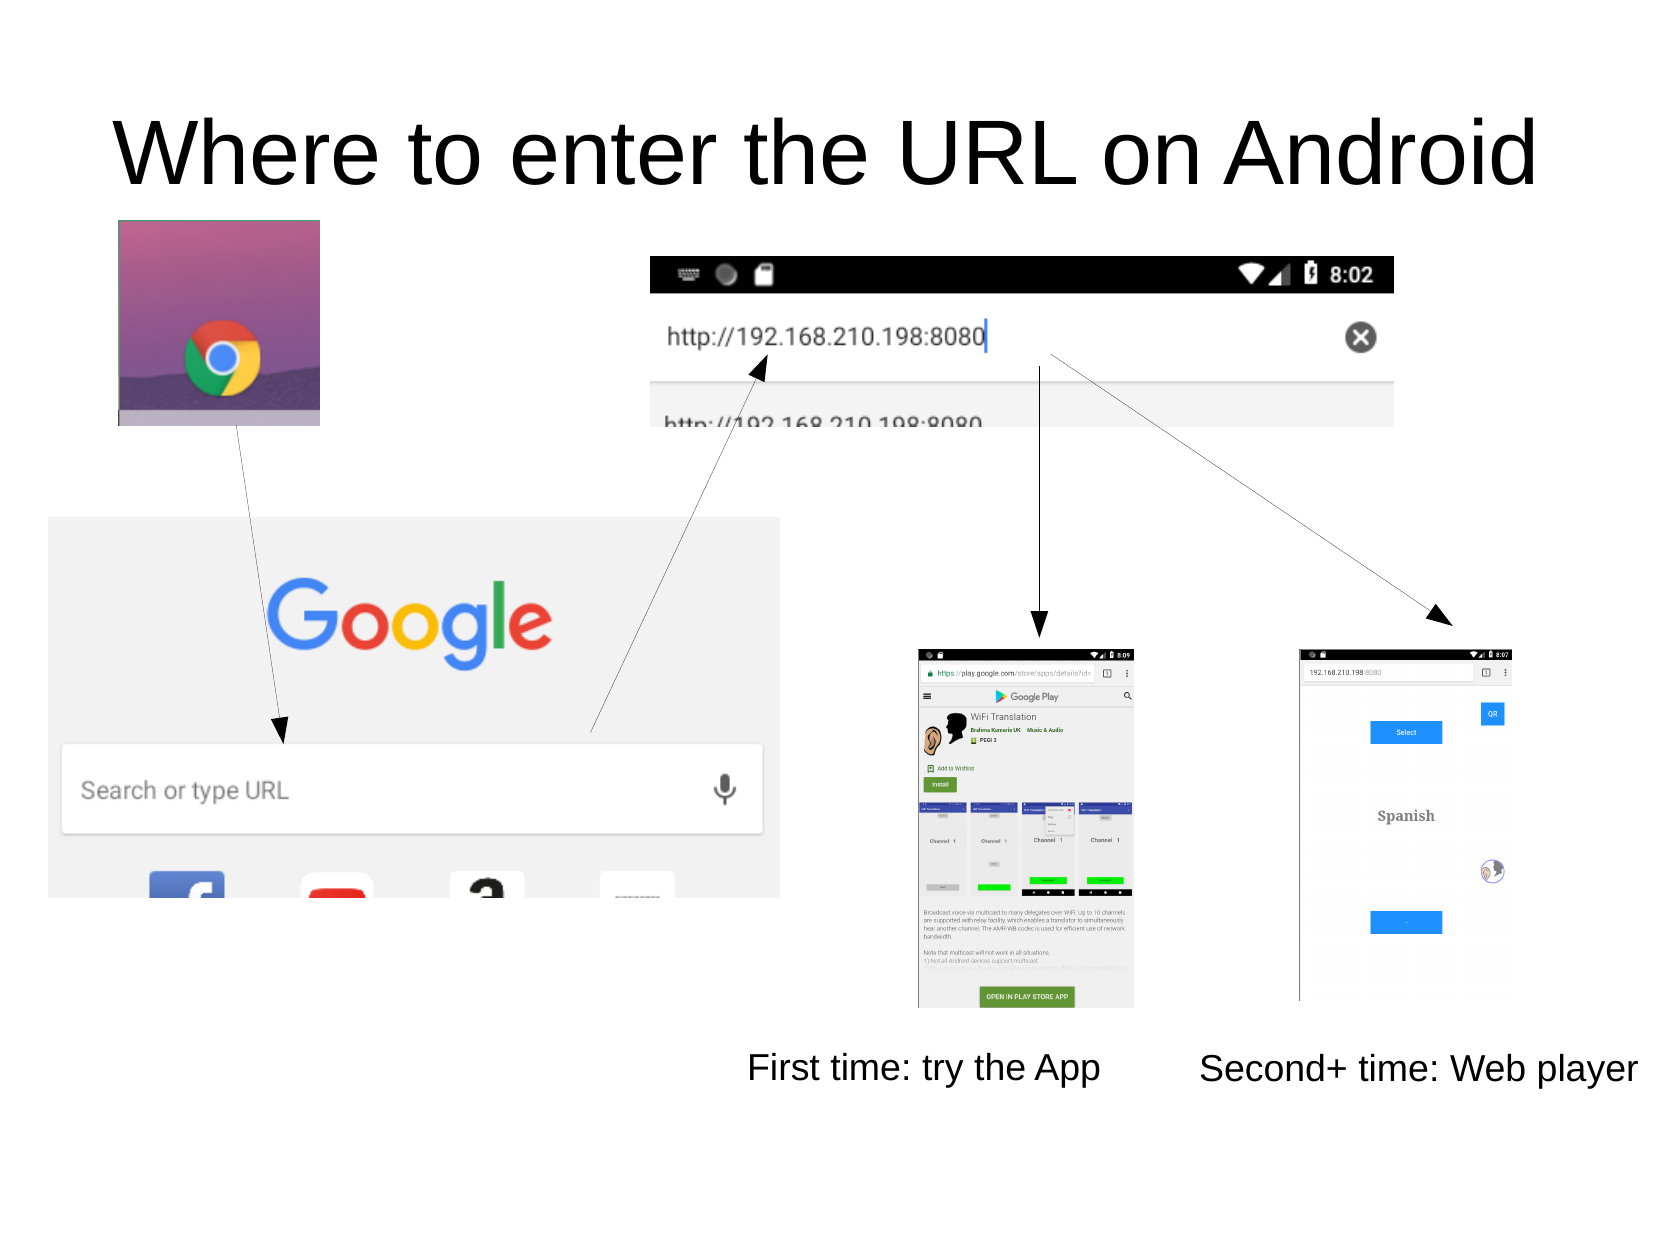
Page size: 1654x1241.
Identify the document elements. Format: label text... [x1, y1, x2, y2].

picture [1299, 649, 1512, 1001]
picture [48, 517, 780, 898]
picture [918, 649, 1134, 1008]
picture [118, 220, 320, 426]
title Where to enter the URL on Android [82, 49, 1571, 257]
picture [650, 256, 1394, 427]
text_box Second+ time: Web player [1184, 1040, 1654, 1098]
text_box First time: try the App [732, 1039, 1117, 1097]
